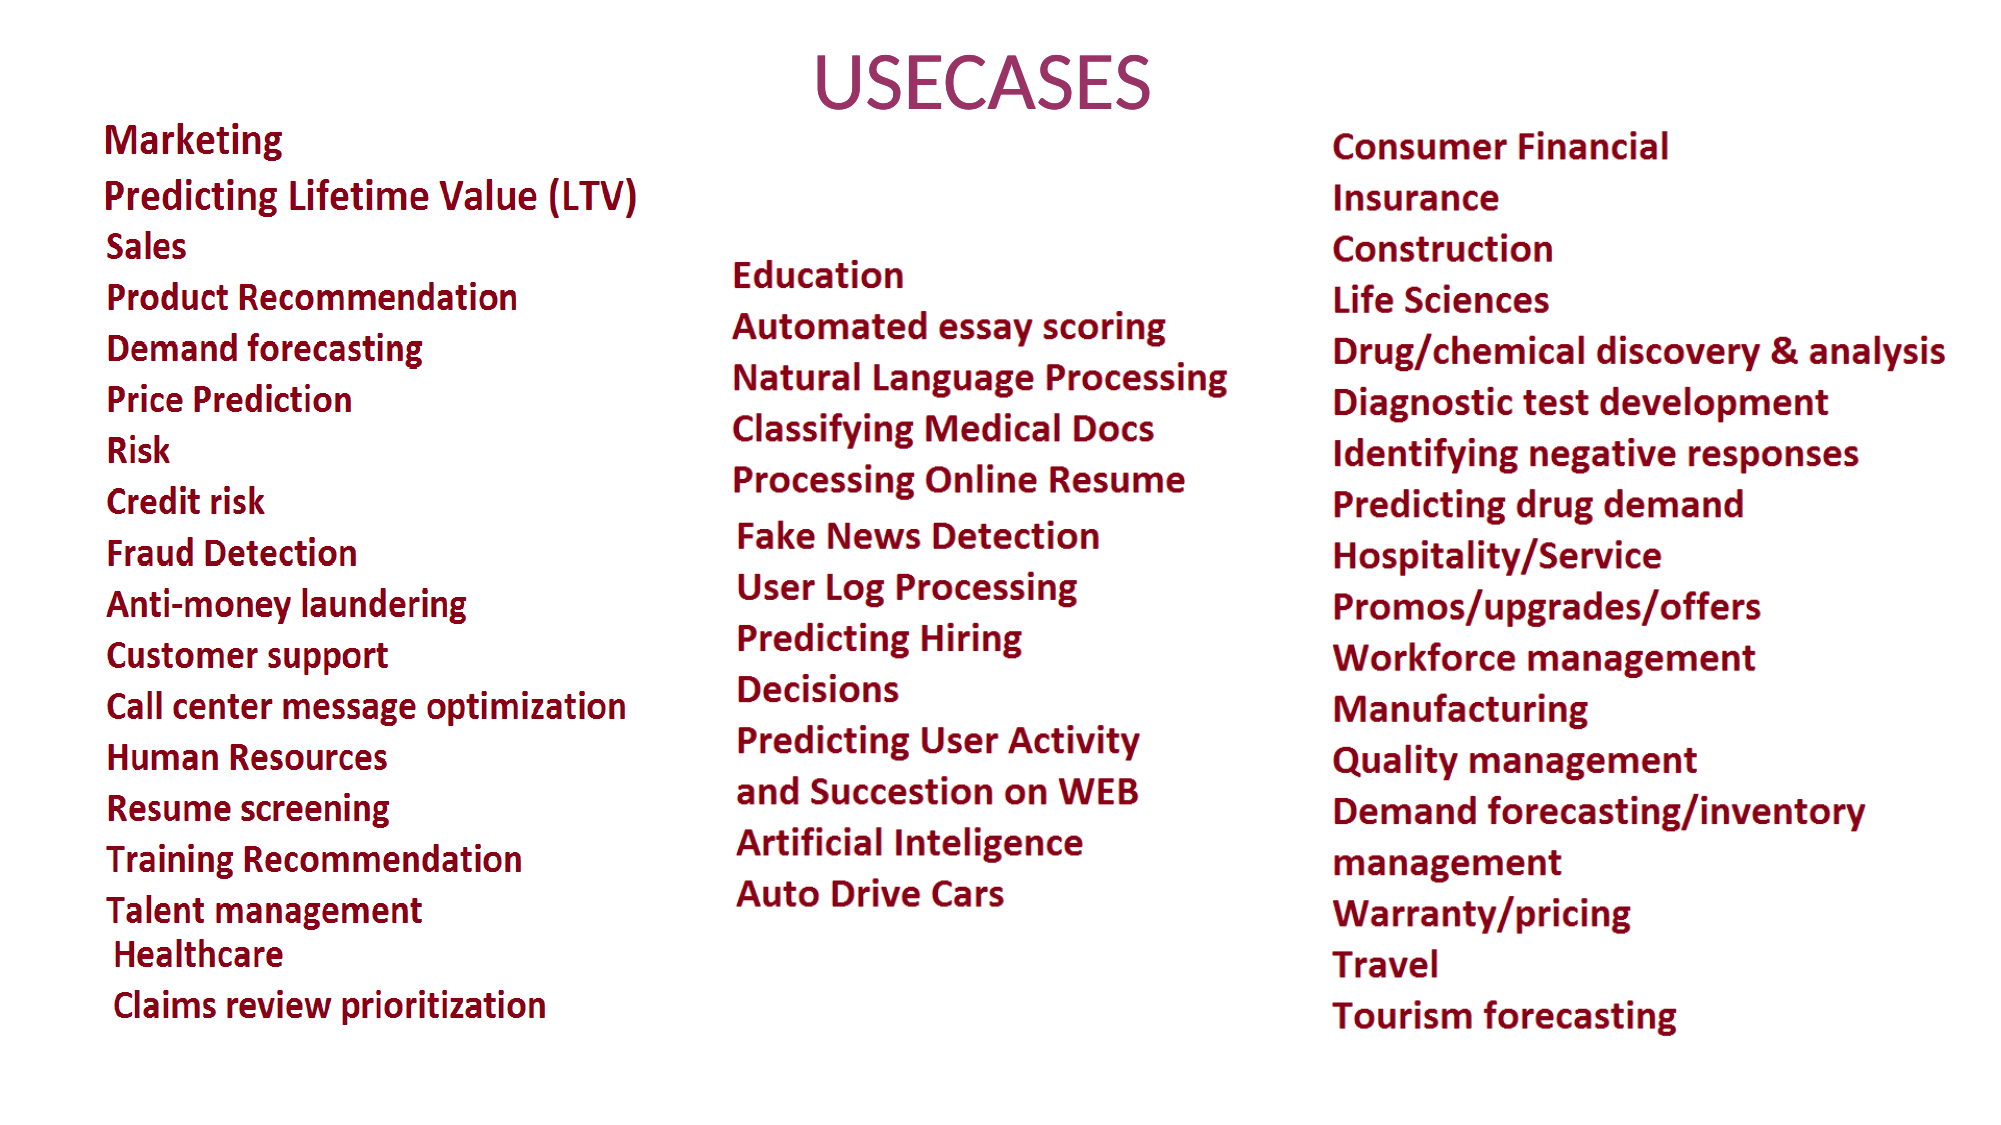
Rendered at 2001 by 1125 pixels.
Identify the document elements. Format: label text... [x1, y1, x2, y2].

title USECASES [759, 29, 1305, 211]
picture [1305, 29, 1993, 1110]
picture [30, 0, 1258, 1081]
